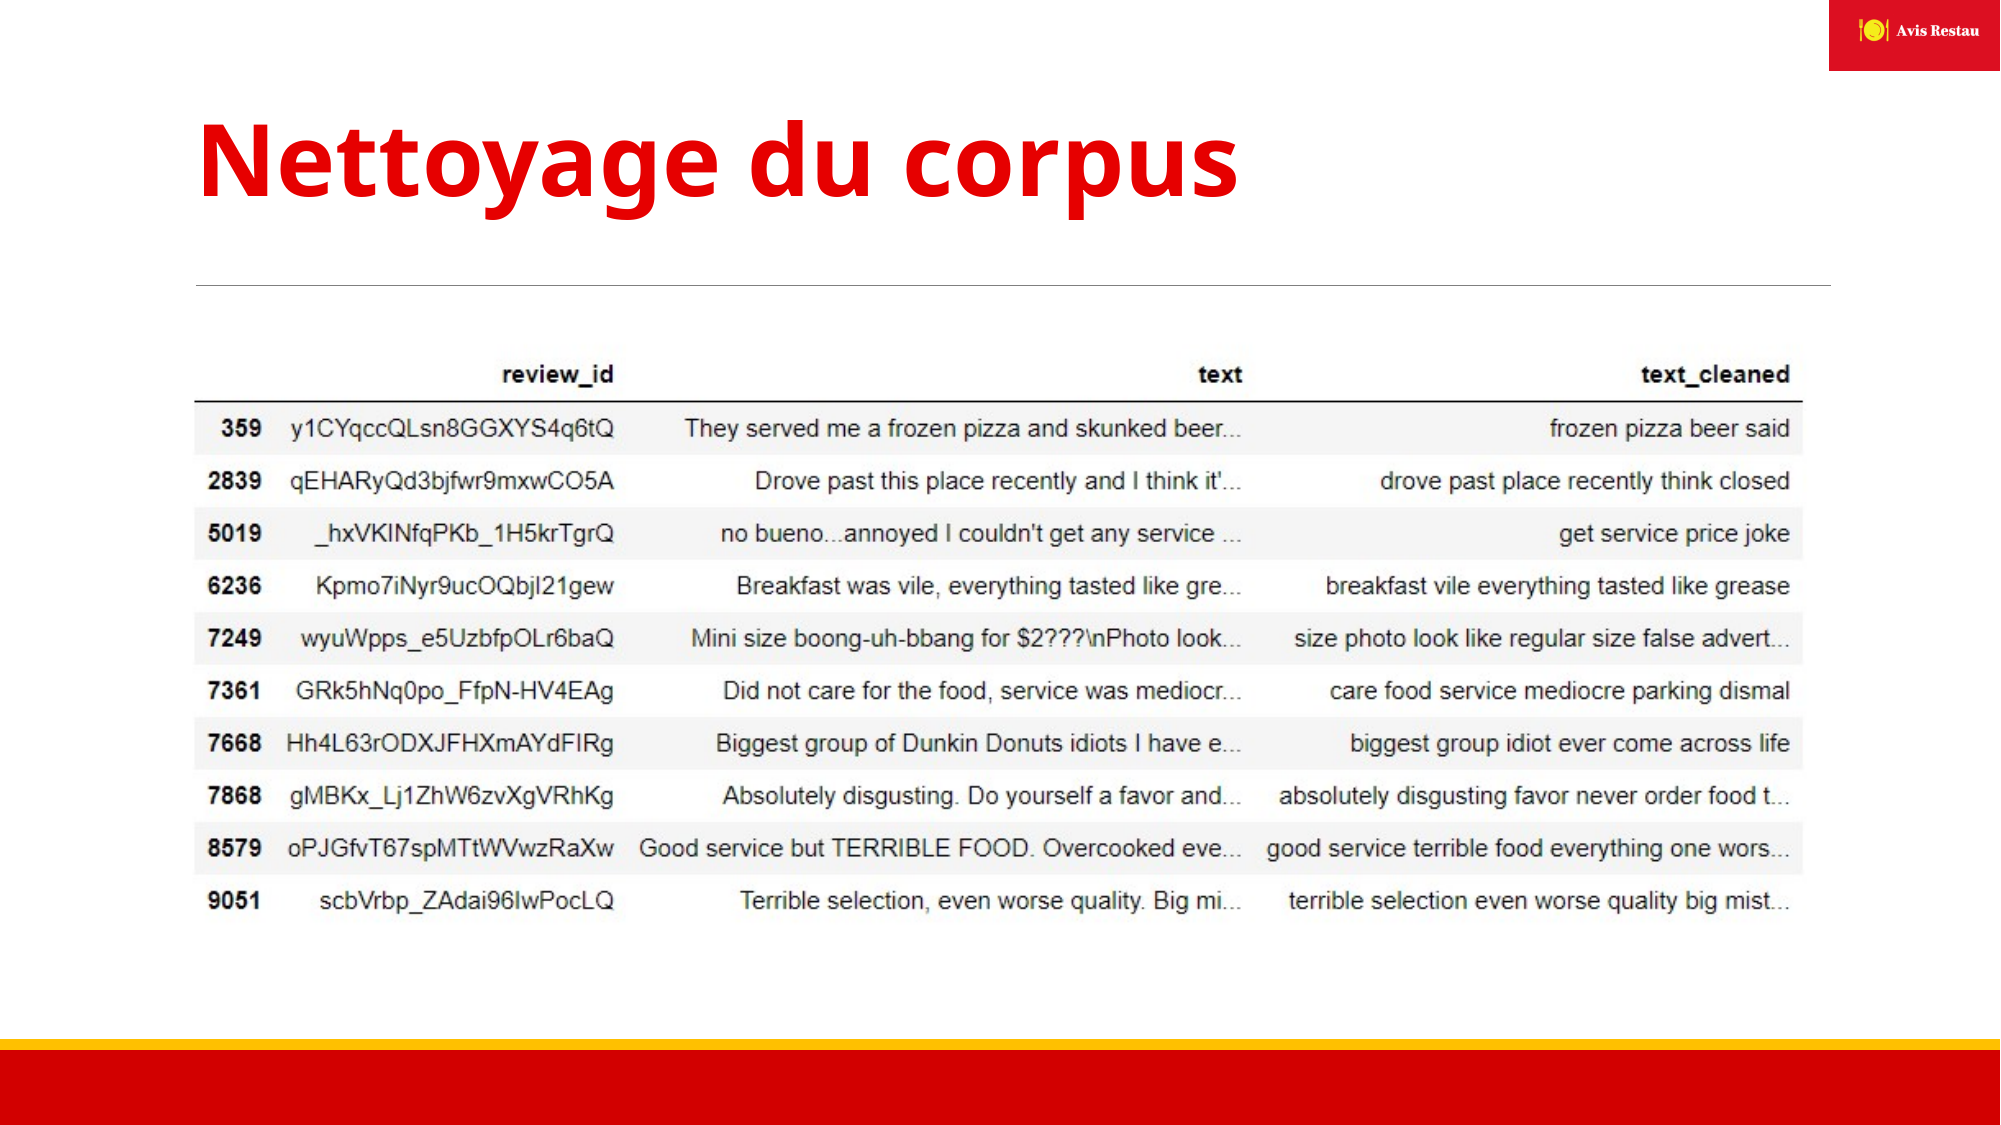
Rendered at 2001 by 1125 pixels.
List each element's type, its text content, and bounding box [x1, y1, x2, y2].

picture [1829, 0, 2000, 71]
picture [180, 319, 1831, 947]
title Nettoyage du corpus [180, 47, 1831, 286]
